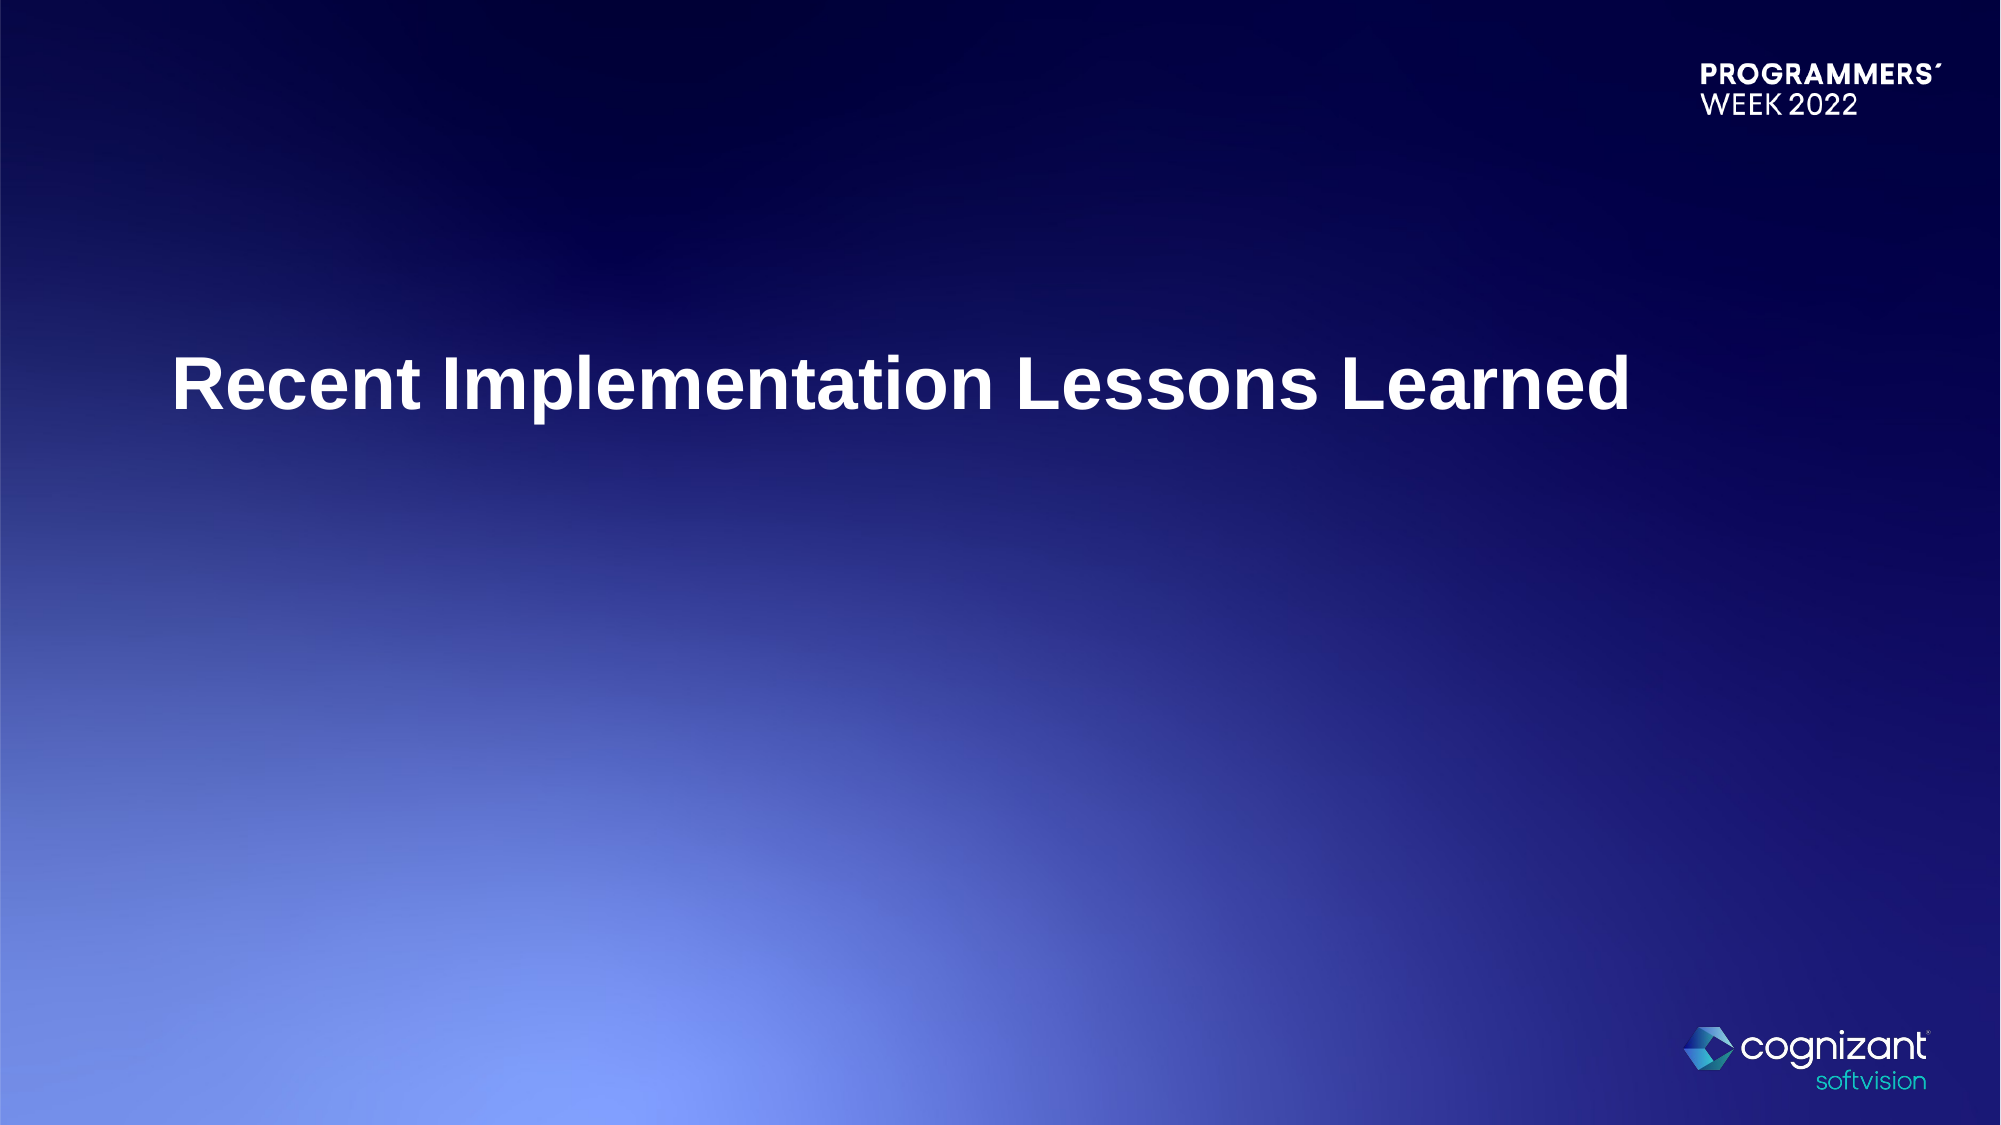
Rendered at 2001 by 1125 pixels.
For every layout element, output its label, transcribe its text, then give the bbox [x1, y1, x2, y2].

title Recent Implementation Lessons Learned [171, 285, 1710, 474]
picture [1, 0, 2001, 1125]
